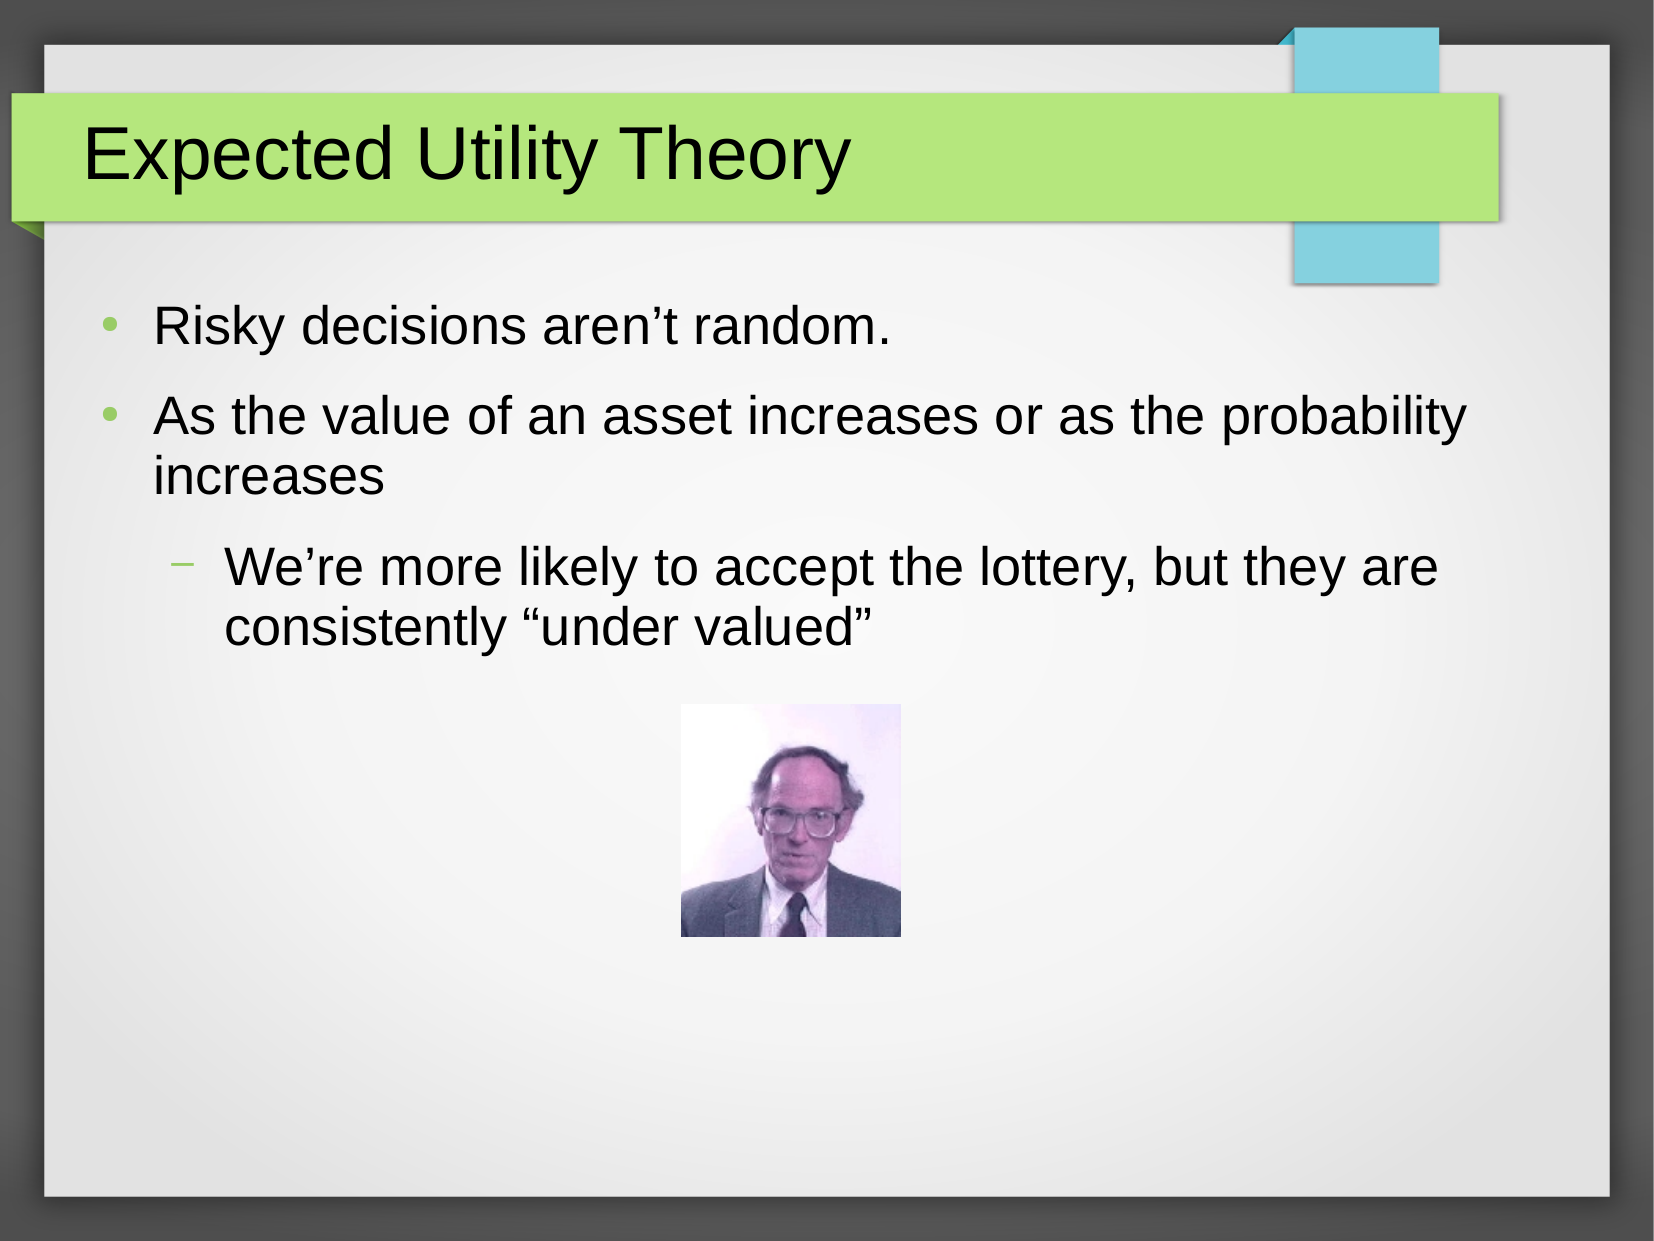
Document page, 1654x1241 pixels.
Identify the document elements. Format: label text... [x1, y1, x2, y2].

picture [0, 0, 1654, 1241]
list Risky decisions aren’t random. As the value of an asset increases or as the probability increases We’re more likely to accept the lottery, but they are consistently “under valued” [82, 295, 1571, 1015]
title Expected Utility Theory [82, 94, 1264, 213]
